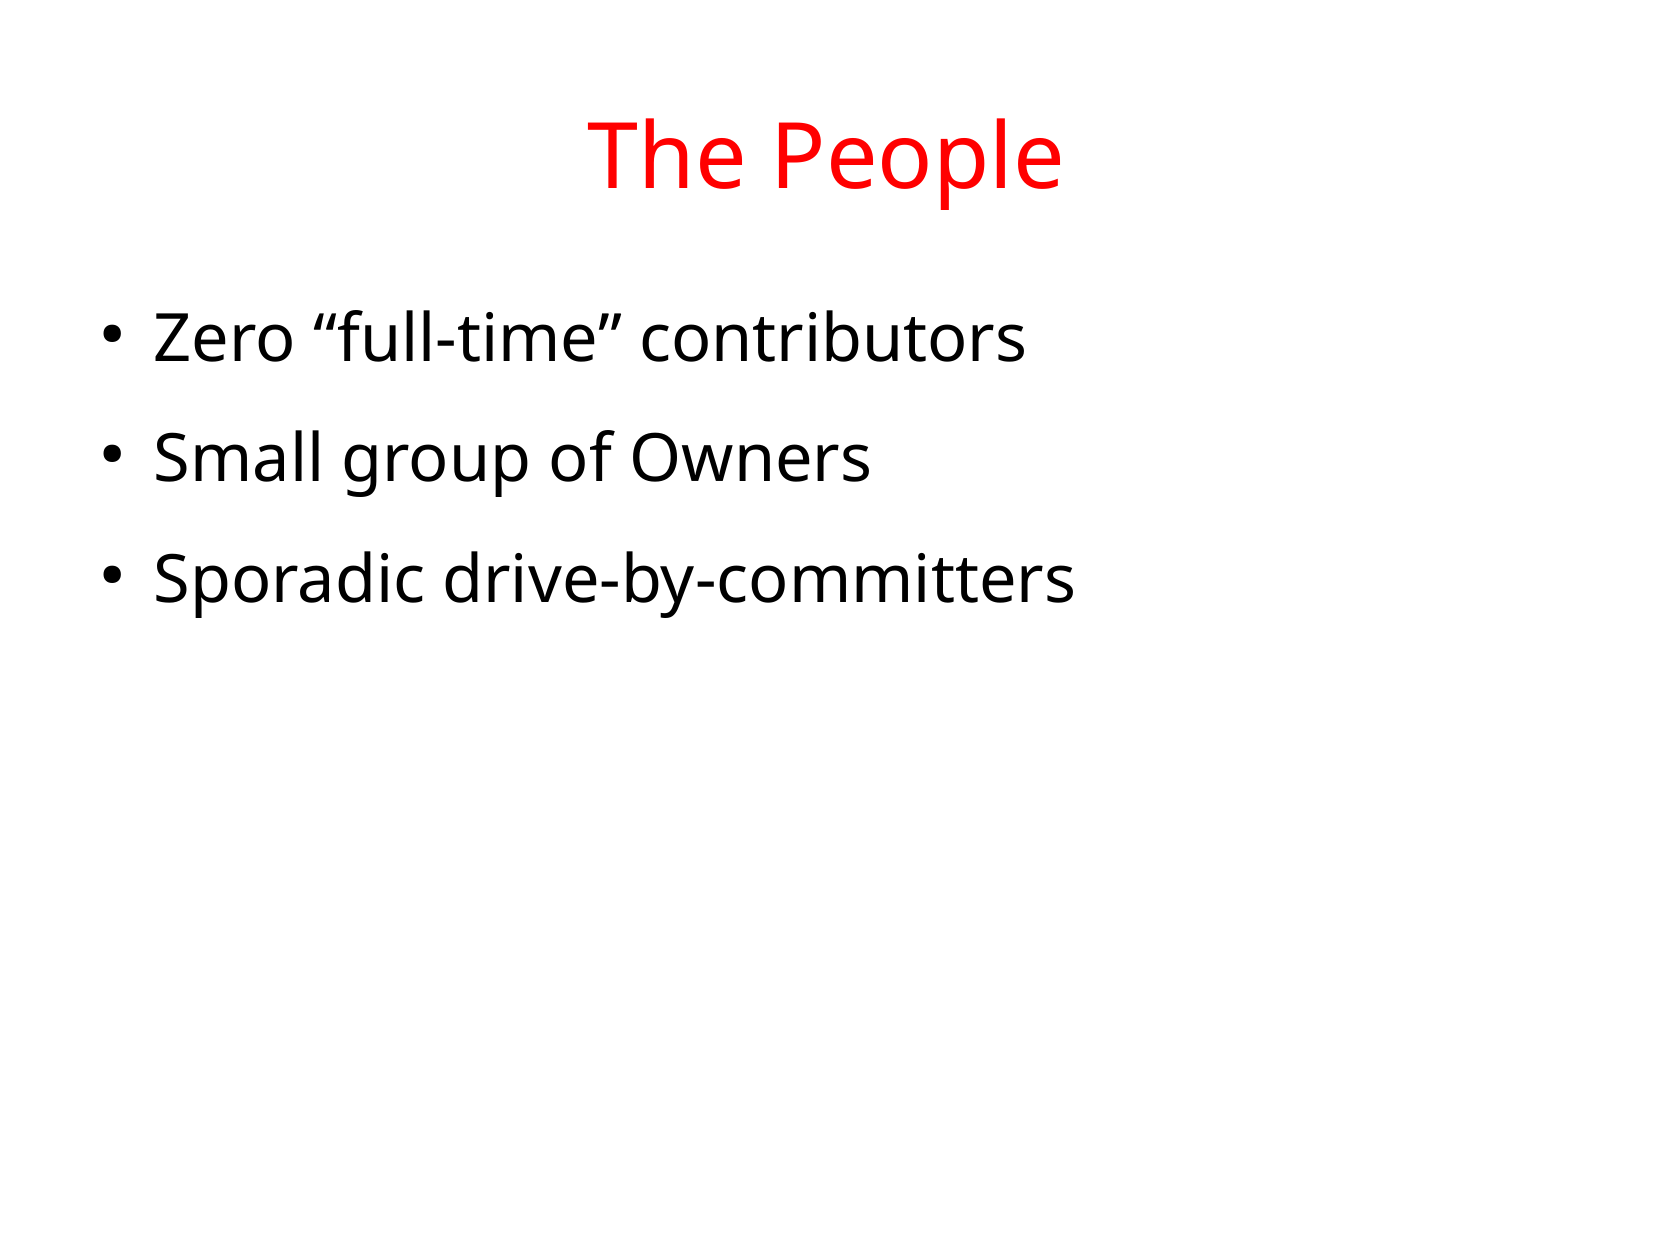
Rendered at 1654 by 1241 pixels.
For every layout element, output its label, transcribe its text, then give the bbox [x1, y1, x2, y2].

title The People [82, 49, 1571, 257]
list Zero “full-time” contributors Small group of Owners Sporadic drive-by-committers [82, 290, 1571, 1010]
